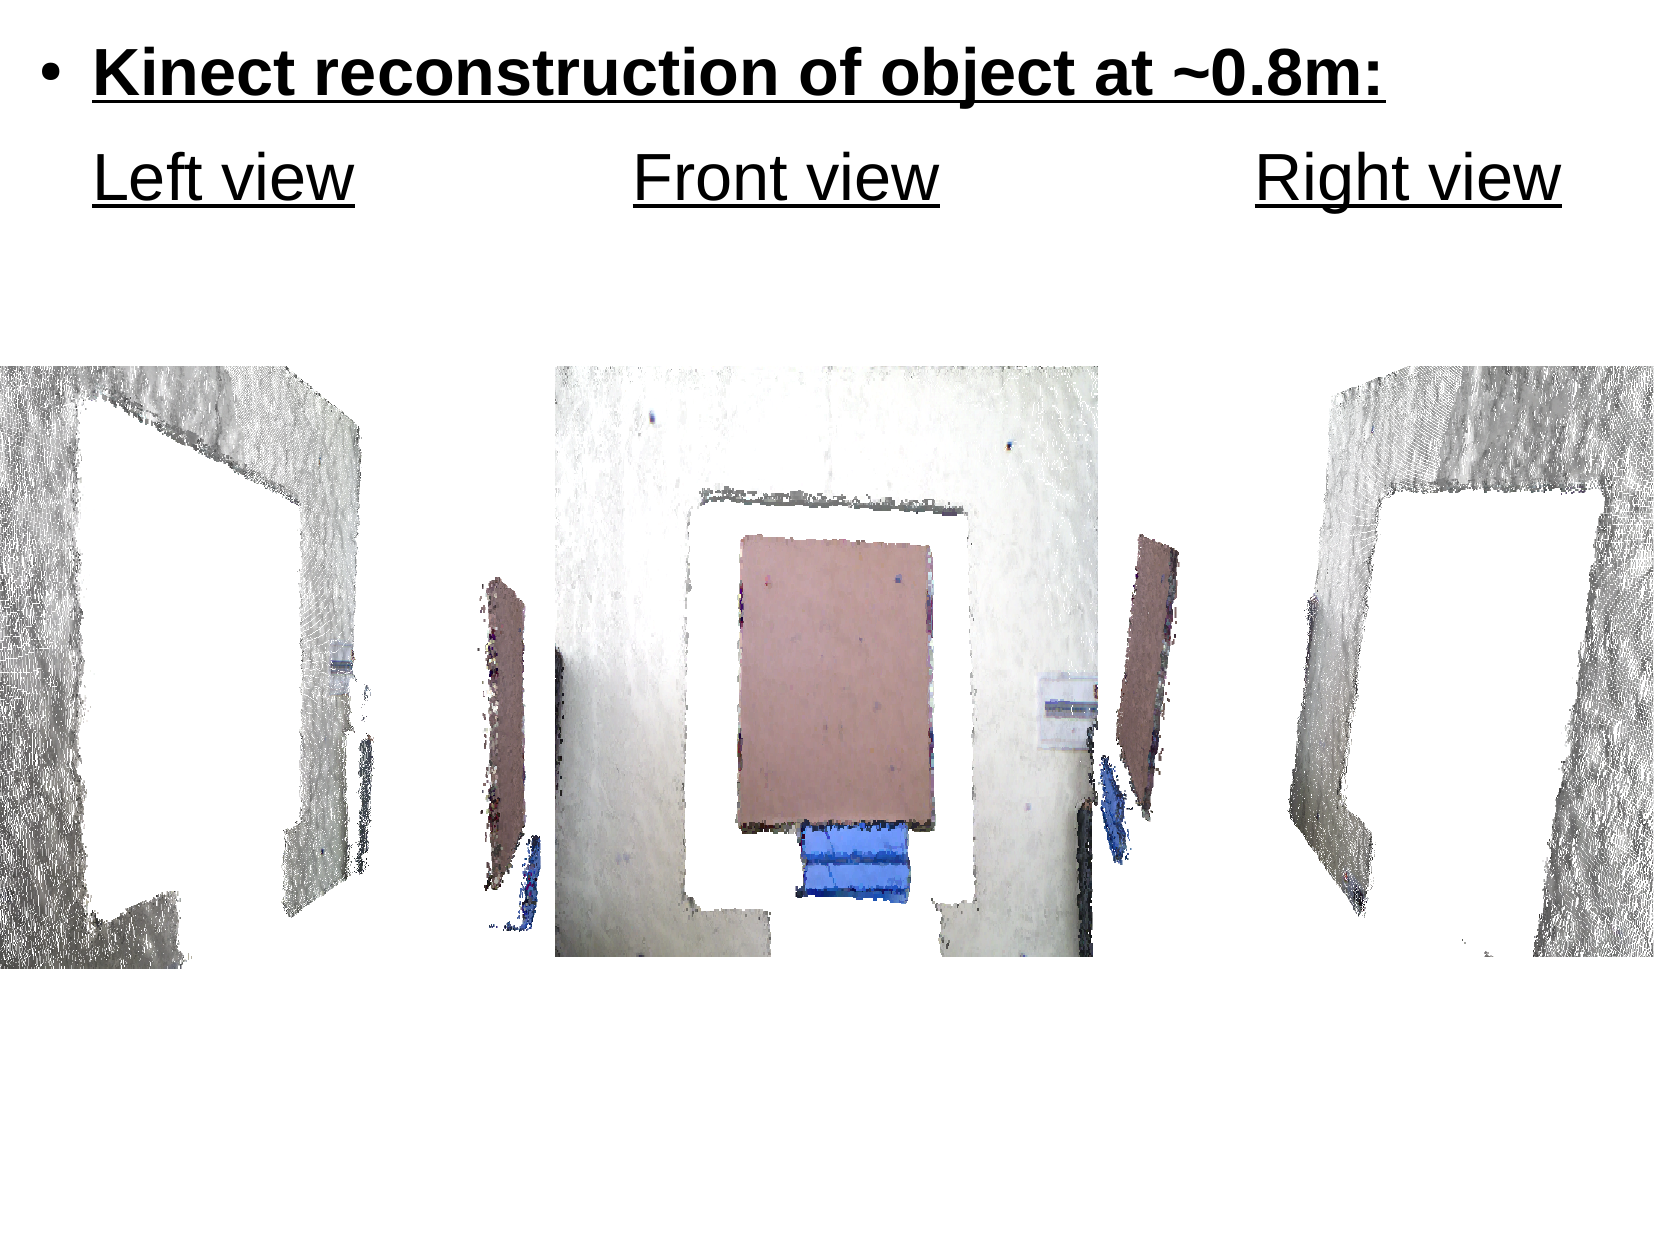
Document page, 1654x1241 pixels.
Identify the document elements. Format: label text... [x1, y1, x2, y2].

list Kinect reconstruction of object at ~0.8m: Left view Front view Right view [21, 35, 1654, 1241]
picture [0, 366, 544, 969]
picture [555, 366, 1654, 957]
